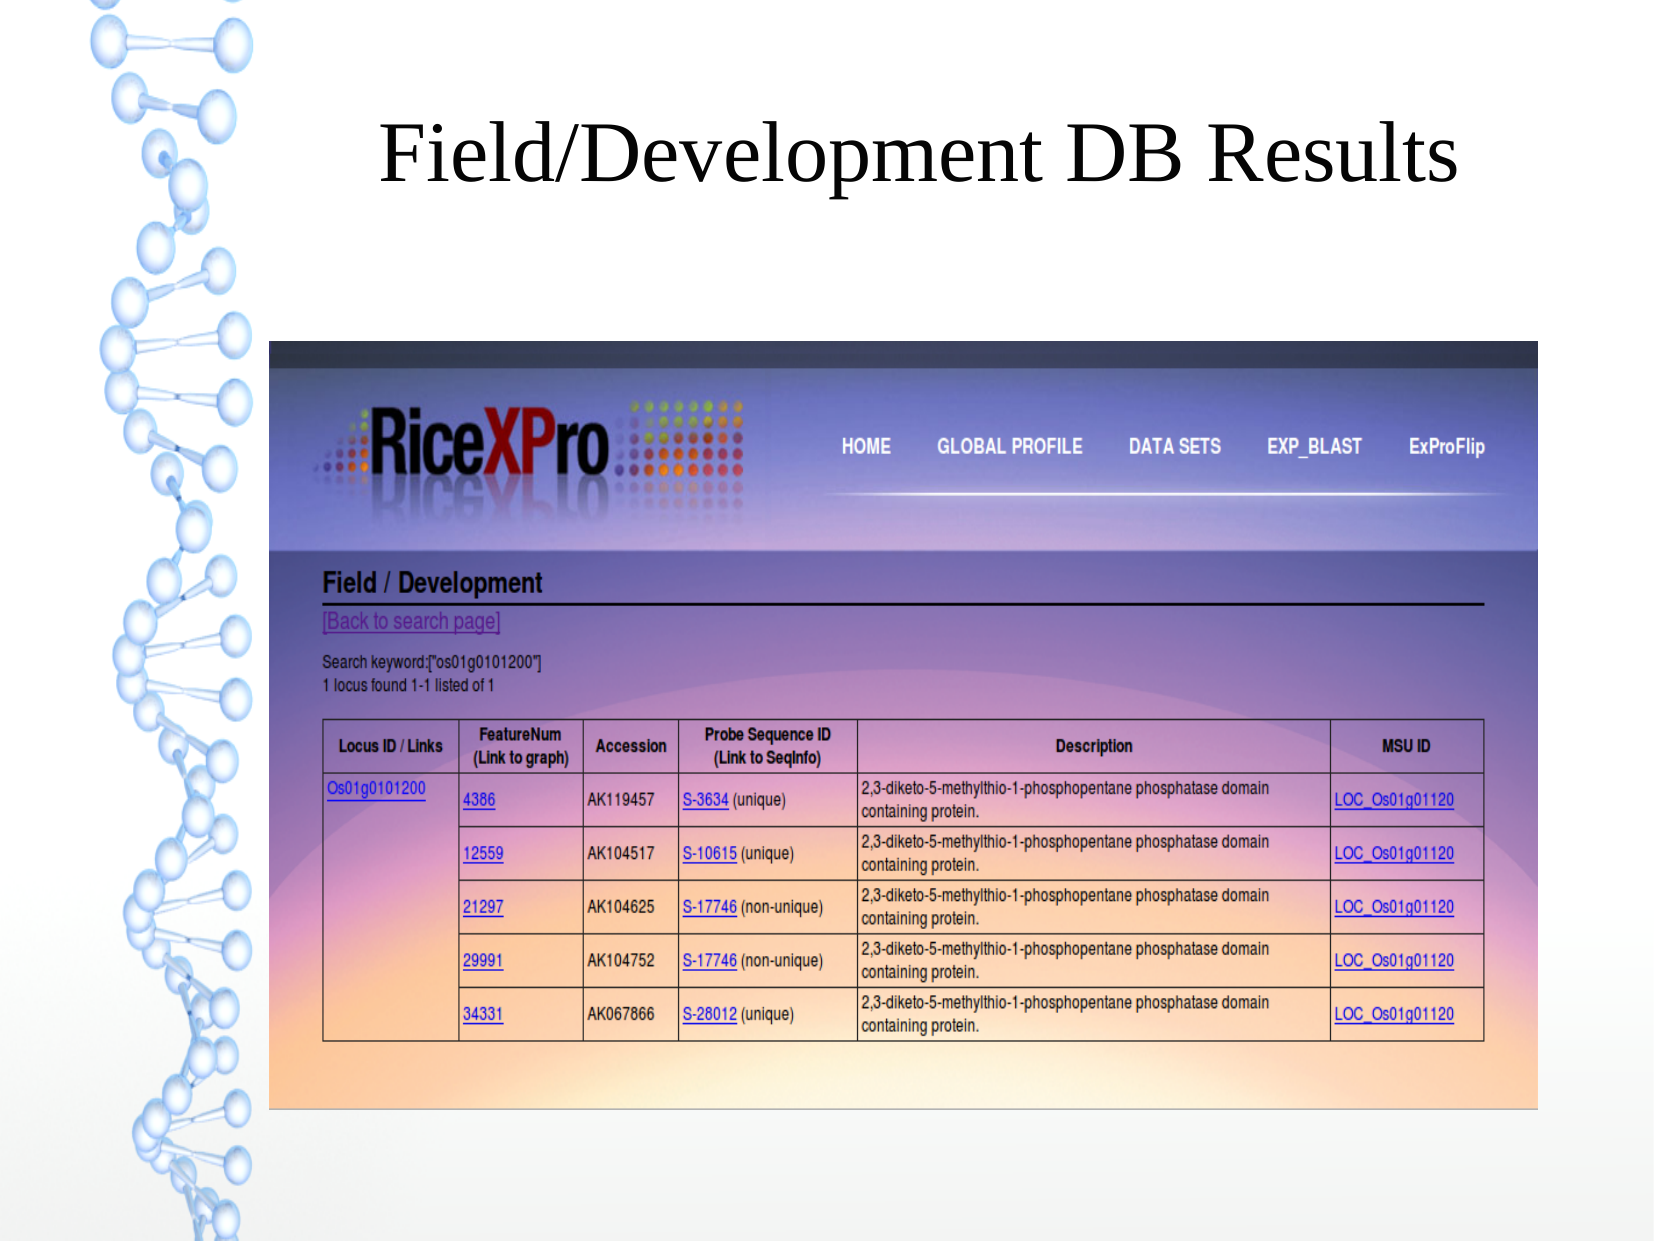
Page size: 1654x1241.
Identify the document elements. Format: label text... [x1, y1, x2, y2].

picture [0, 0, 1654, 1241]
title Field/Development DB Results [269, 49, 1571, 257]
